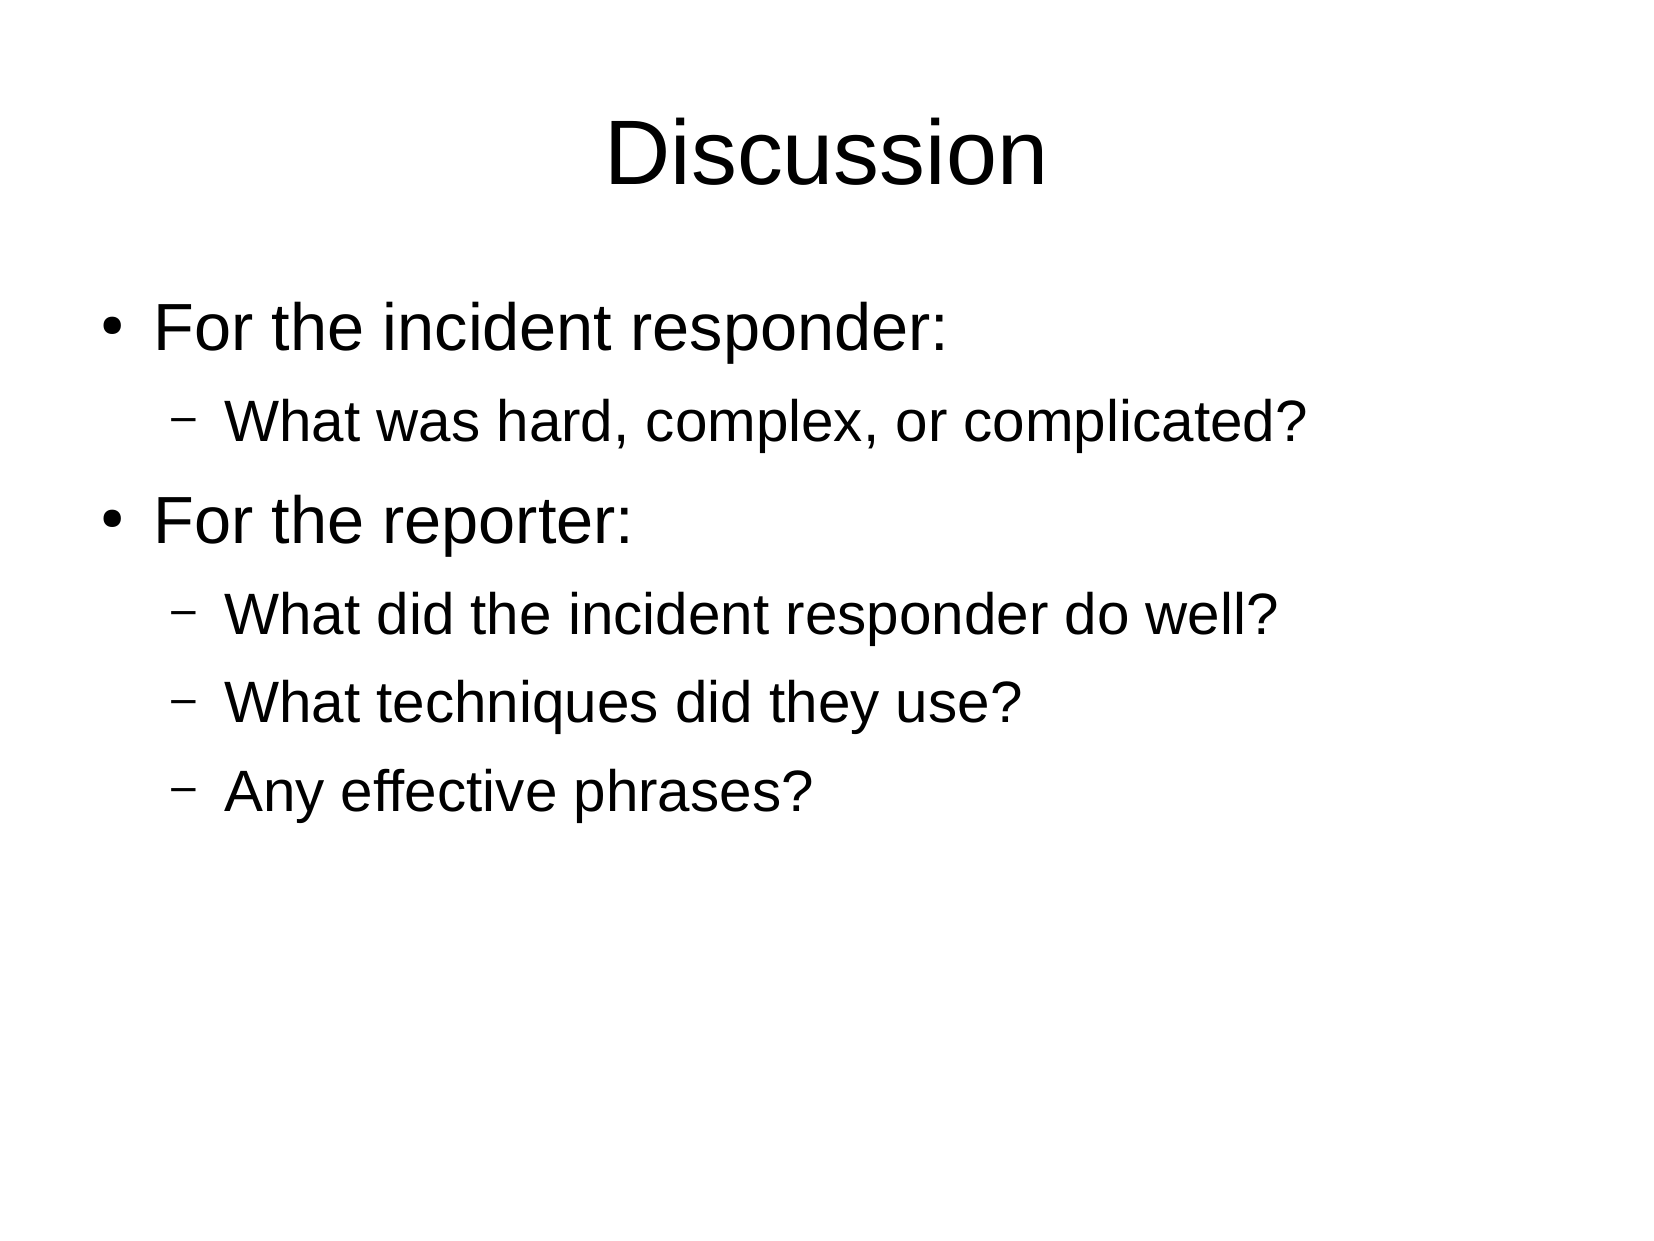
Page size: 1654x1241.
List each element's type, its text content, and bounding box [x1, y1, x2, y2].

list For the incident responder: What was hard, complex, or complicated? For the reporter: What did the incident responder do well? What techniques did they use? Any effective phrases? [82, 290, 1571, 1010]
title Discussion [82, 49, 1571, 257]
